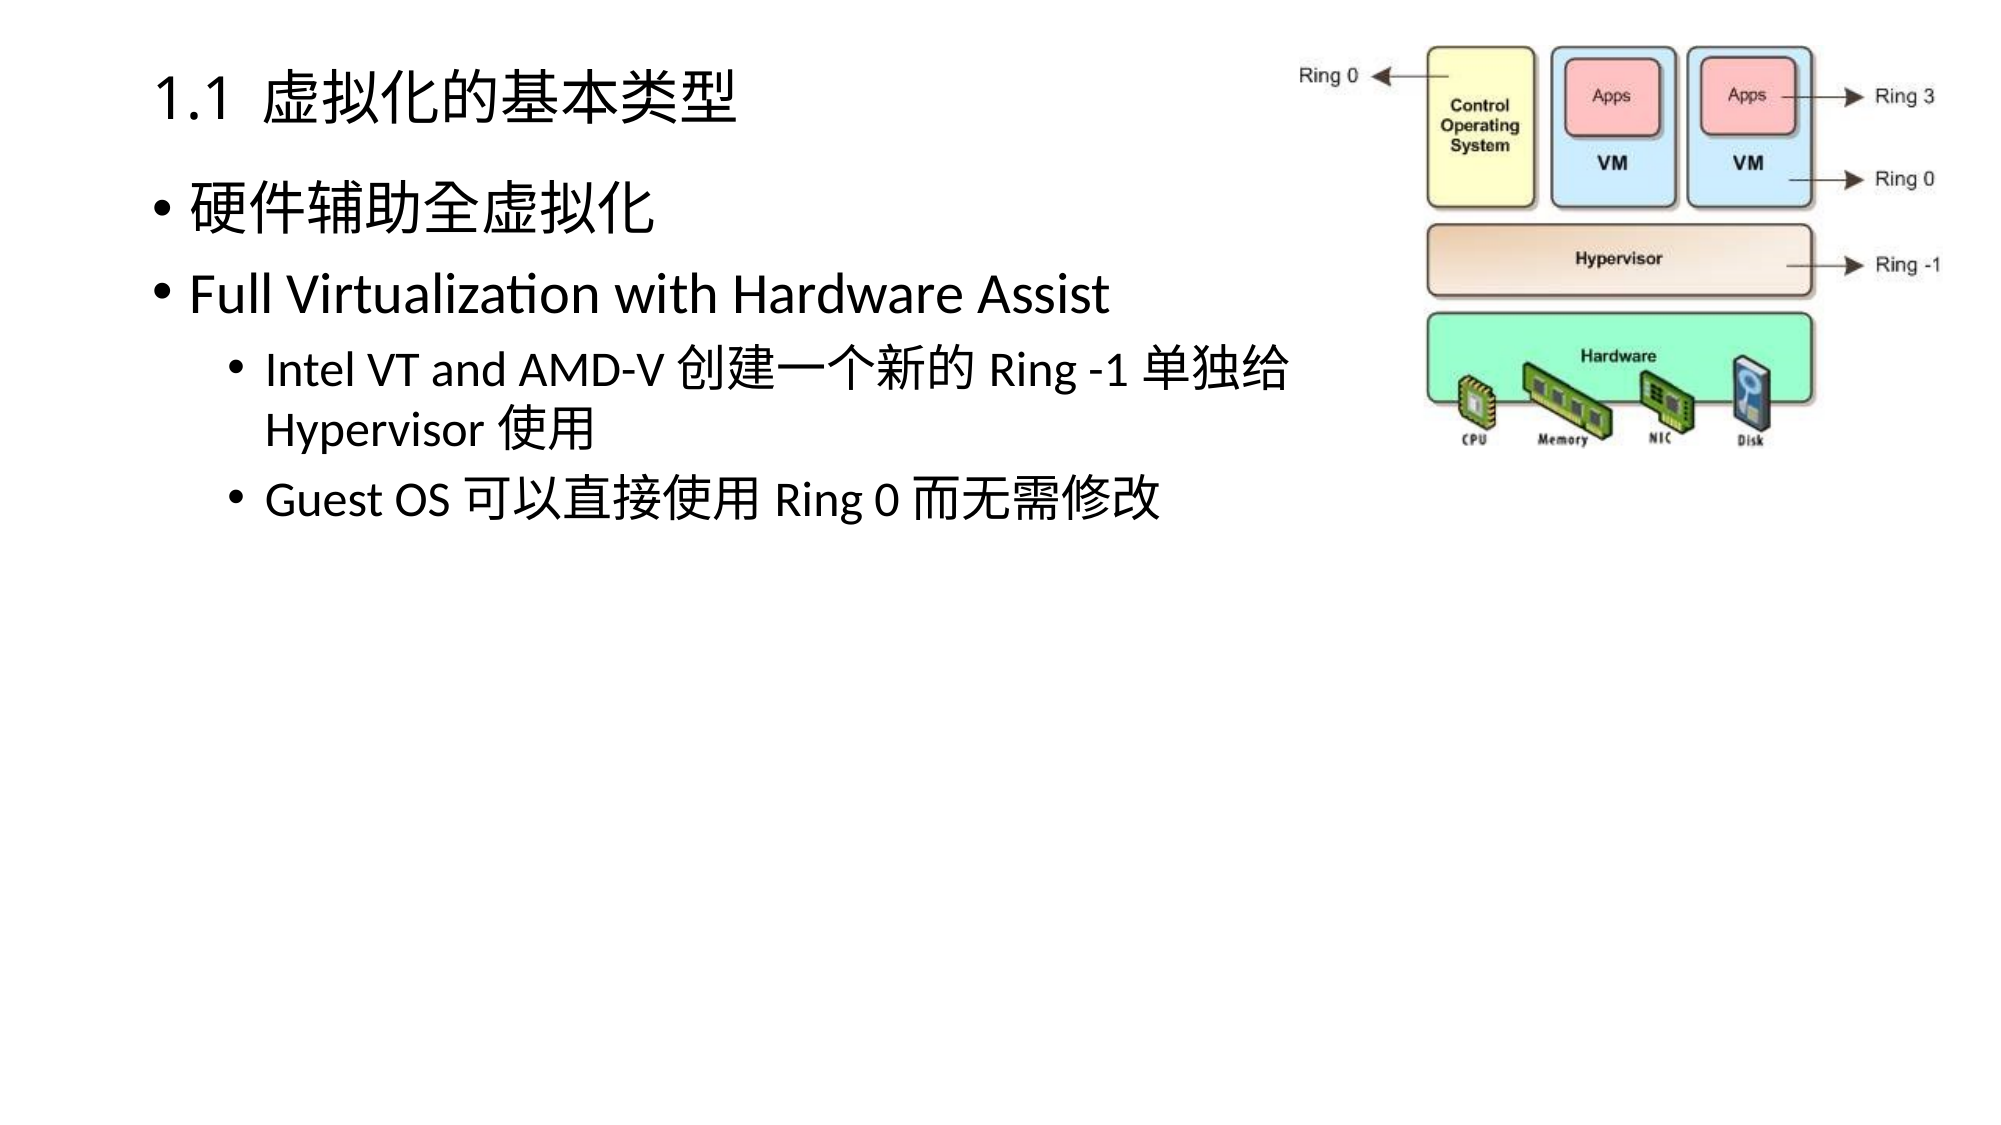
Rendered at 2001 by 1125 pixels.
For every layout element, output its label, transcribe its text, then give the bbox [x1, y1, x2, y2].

picture [1299, 45, 1943, 449]
title 1.1 虚拟化的基本类型 [137, 59, 1863, 140]
list 硬件辅助全虚拟化 Full Virtualization with Hardware Assist Intel VT and AMD-V创建一个新的Ring -1单独给Hypervisor使用 Guest OS可以直接使用Ring 0而无需修改 [137, 171, 1440, 1014]
